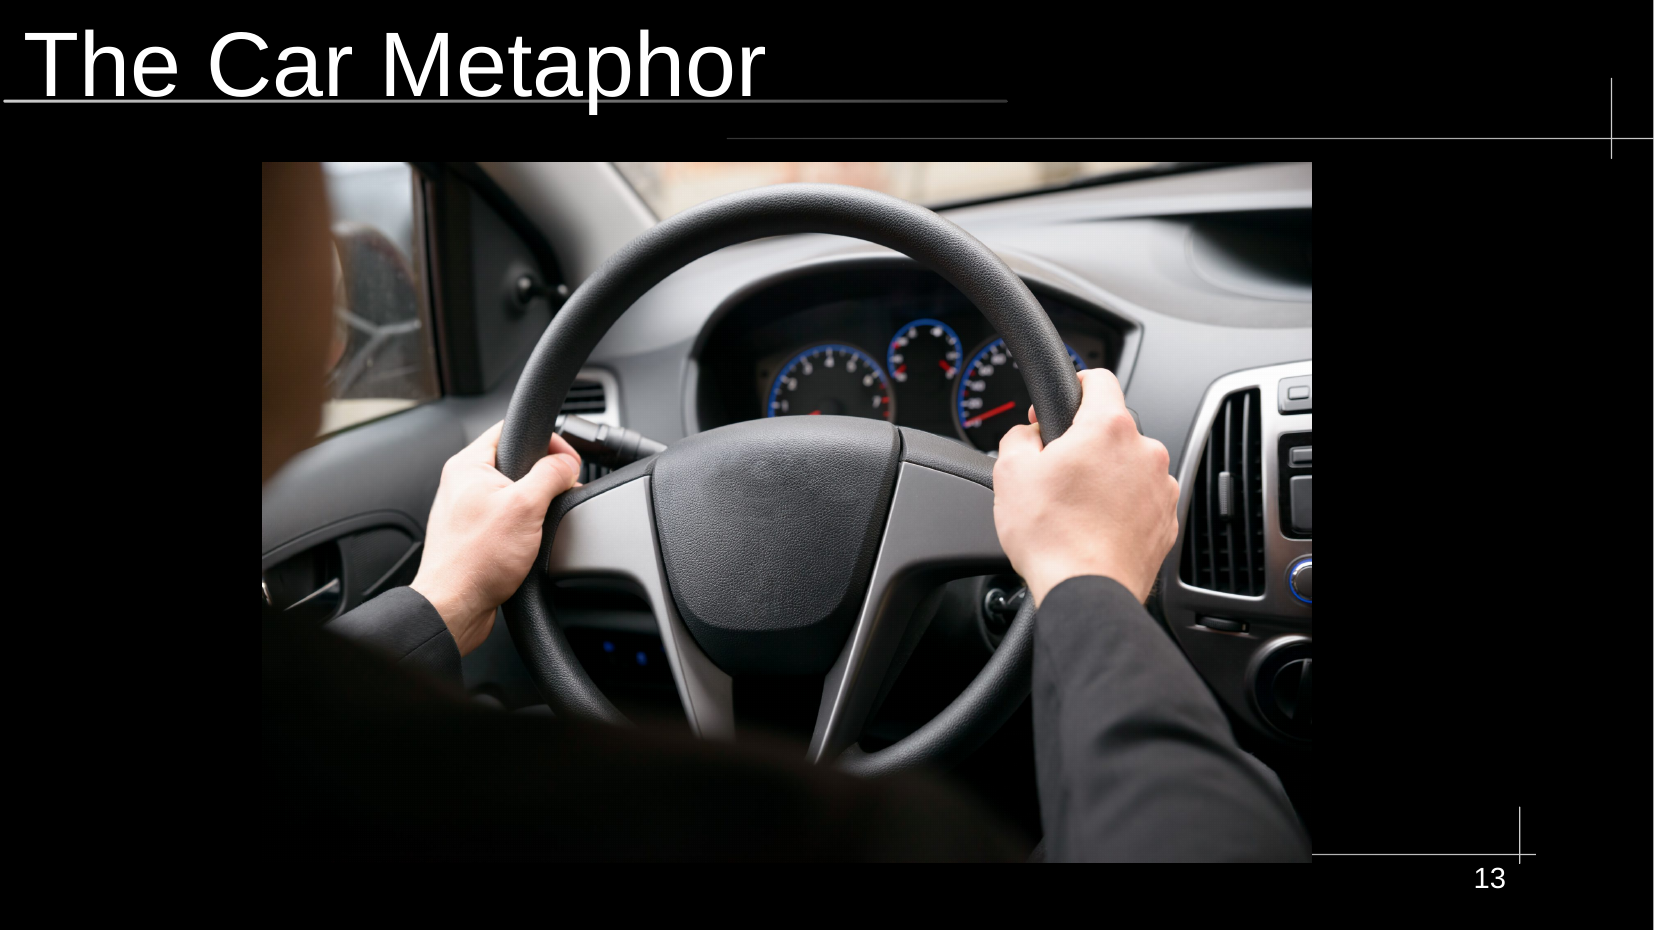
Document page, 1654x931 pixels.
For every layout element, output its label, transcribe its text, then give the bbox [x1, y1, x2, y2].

title The Car Metaphor [23, 11, 1589, 119]
picture [262, 162, 1312, 863]
